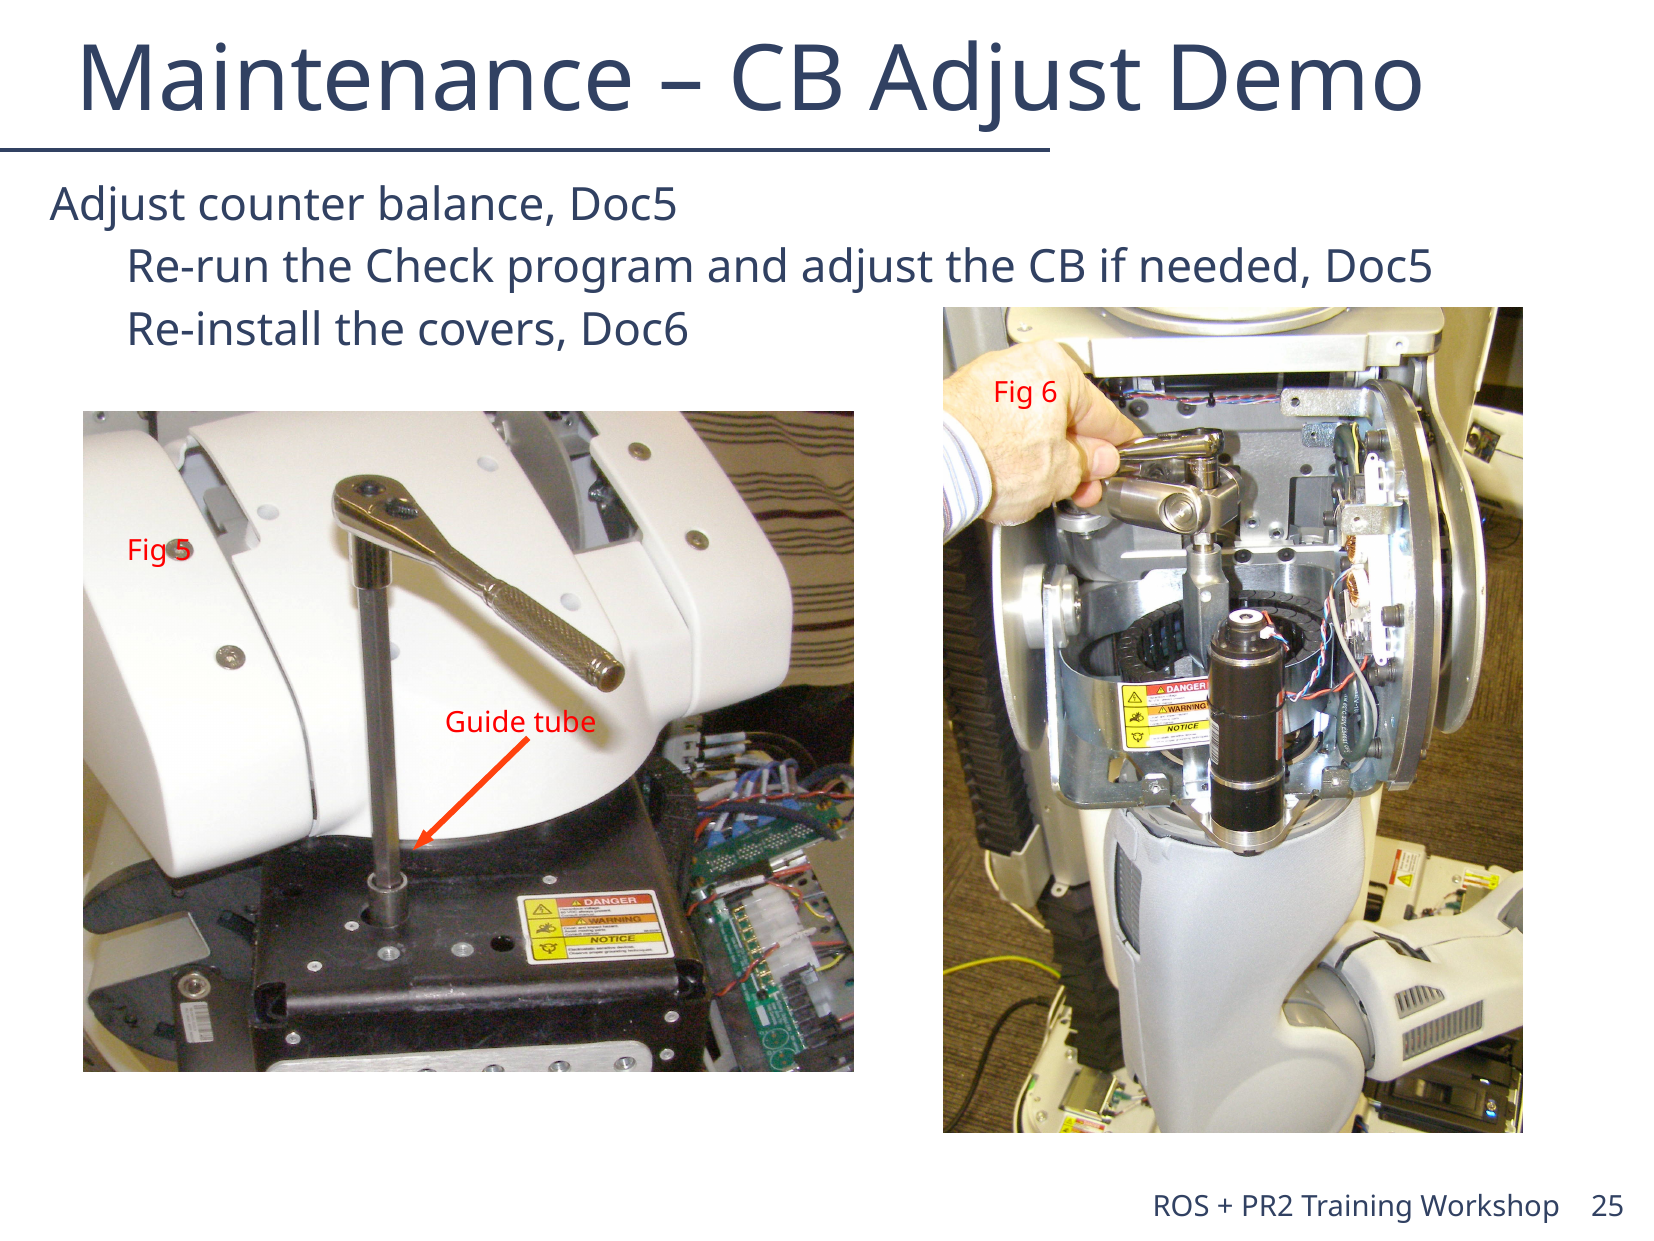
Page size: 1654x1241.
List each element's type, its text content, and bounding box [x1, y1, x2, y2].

text_box Fig 5 [112, 521, 273, 602]
title Maintenance – CB Adjust Demo [75, 0, 1564, 151]
list Adjust counter balance, Doc5 Re-run the Check program and adjust the CB if needed, Doc5 Re-install the covers, Doc6 [37, 171, 1571, 1109]
text_box Guide tube [430, 694, 655, 751]
picture [83, 411, 854, 1072]
picture [943, 307, 1523, 1133]
text_box Fig 6 [958, 363, 1073, 419]
